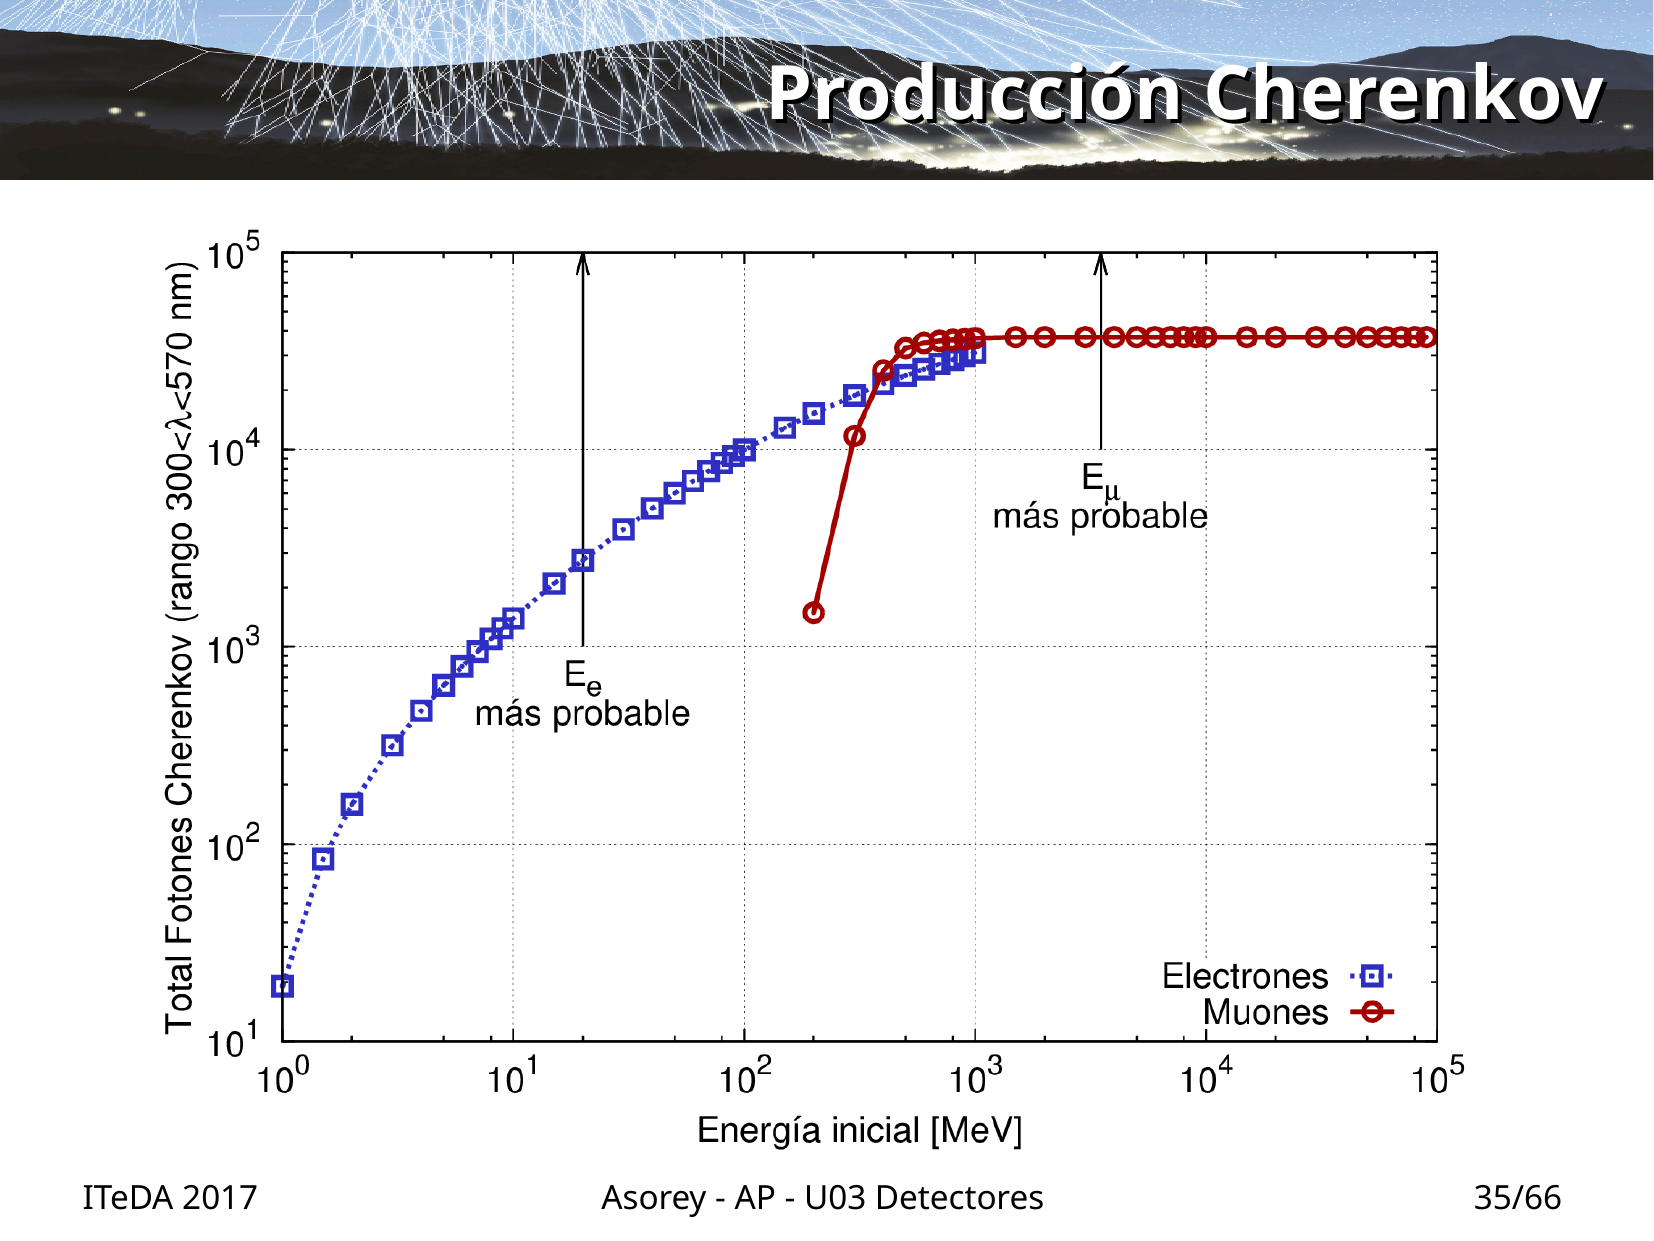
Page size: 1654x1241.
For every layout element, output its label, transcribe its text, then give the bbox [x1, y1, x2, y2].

picture [150, 209, 1501, 1156]
picture [0, 0, 1654, 180]
title Producción Cherenkov [45, 15, 1606, 166]
